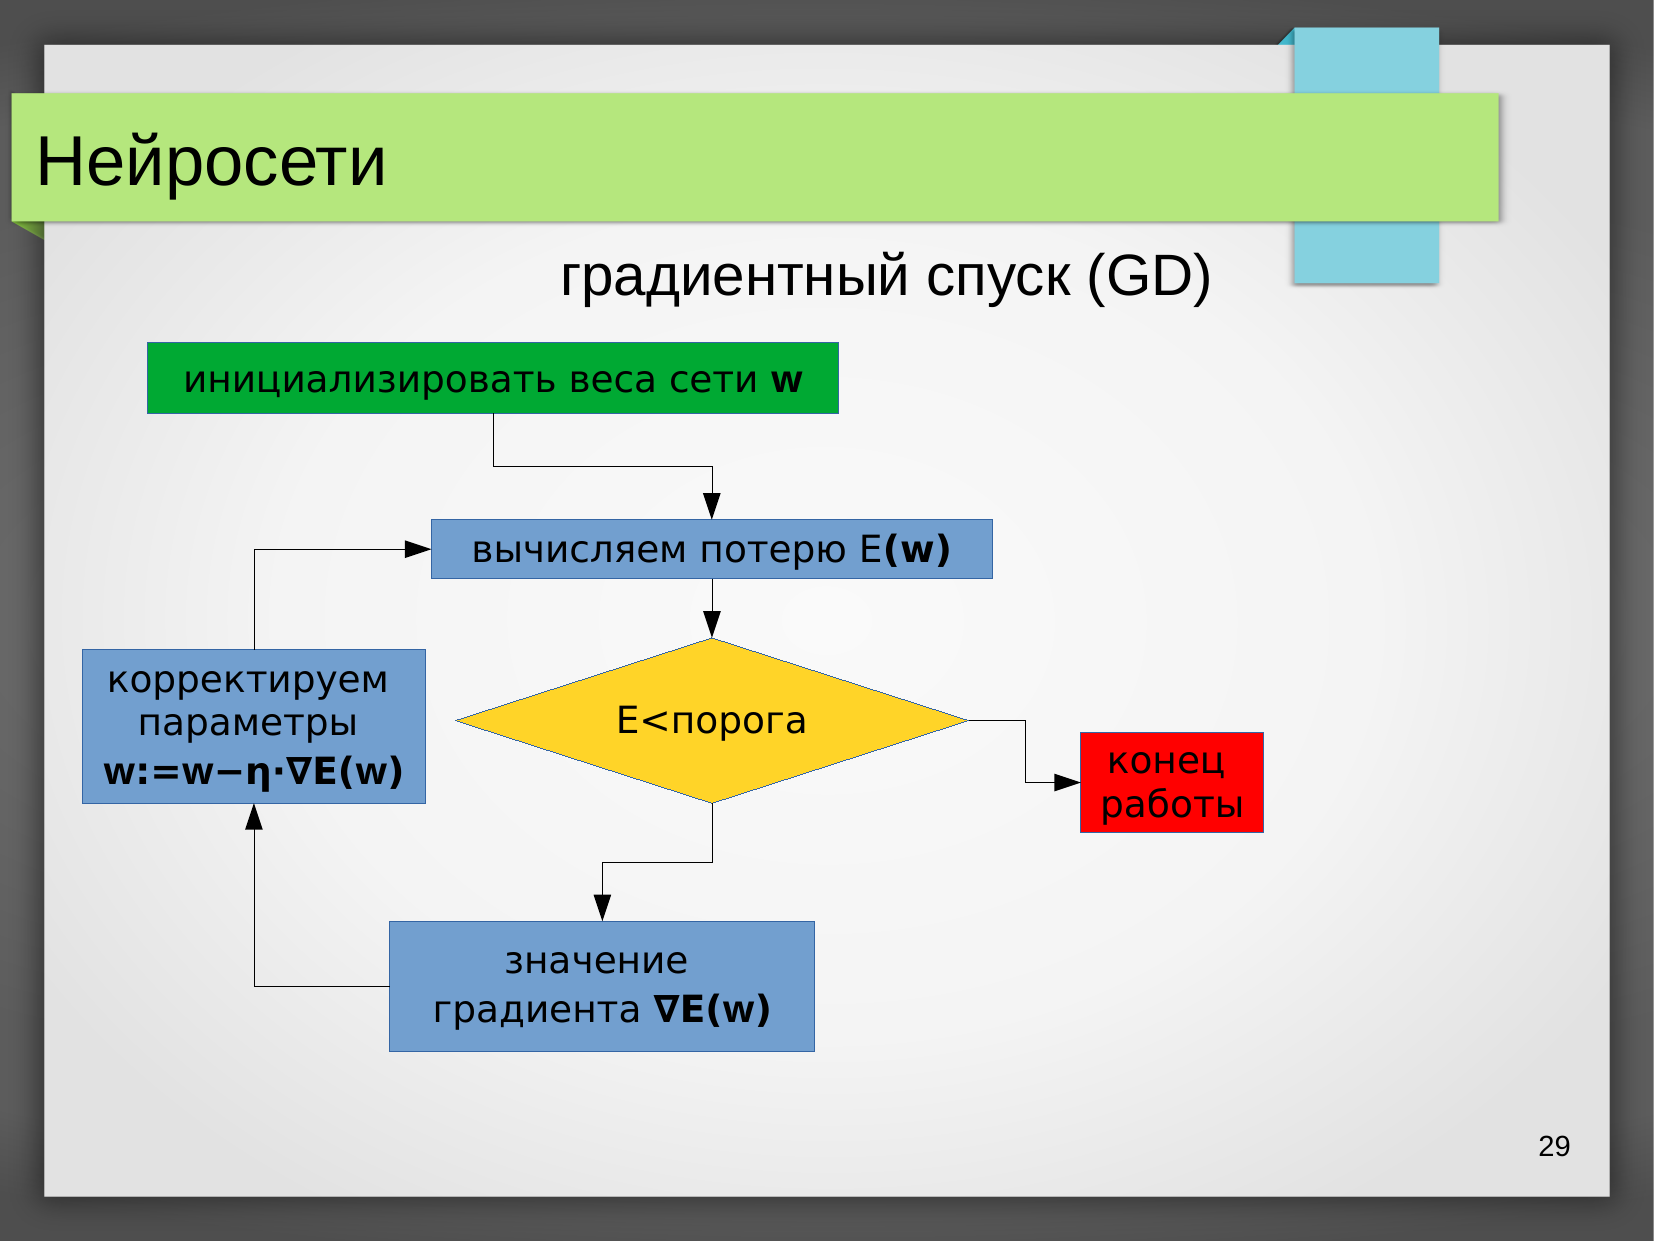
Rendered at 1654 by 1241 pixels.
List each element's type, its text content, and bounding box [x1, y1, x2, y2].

text_box значение градиента ∇E(w) [389, 921, 815, 1052]
text_box корректируем параметры w:=w−η⋅∇E(w) [82, 649, 426, 804]
text_box конец работы [1080, 732, 1264, 833]
text_box вычисляем потерю E(w) [431, 519, 993, 579]
text_box градиентный спуск (GD) [545, 224, 1288, 319]
text_box E<порога [455, 638, 968, 804]
text_box инициализировать веса сети w [147, 342, 839, 414]
title Нейросети [35, 121, 1489, 201]
picture [0, 0, 1654, 1241]
